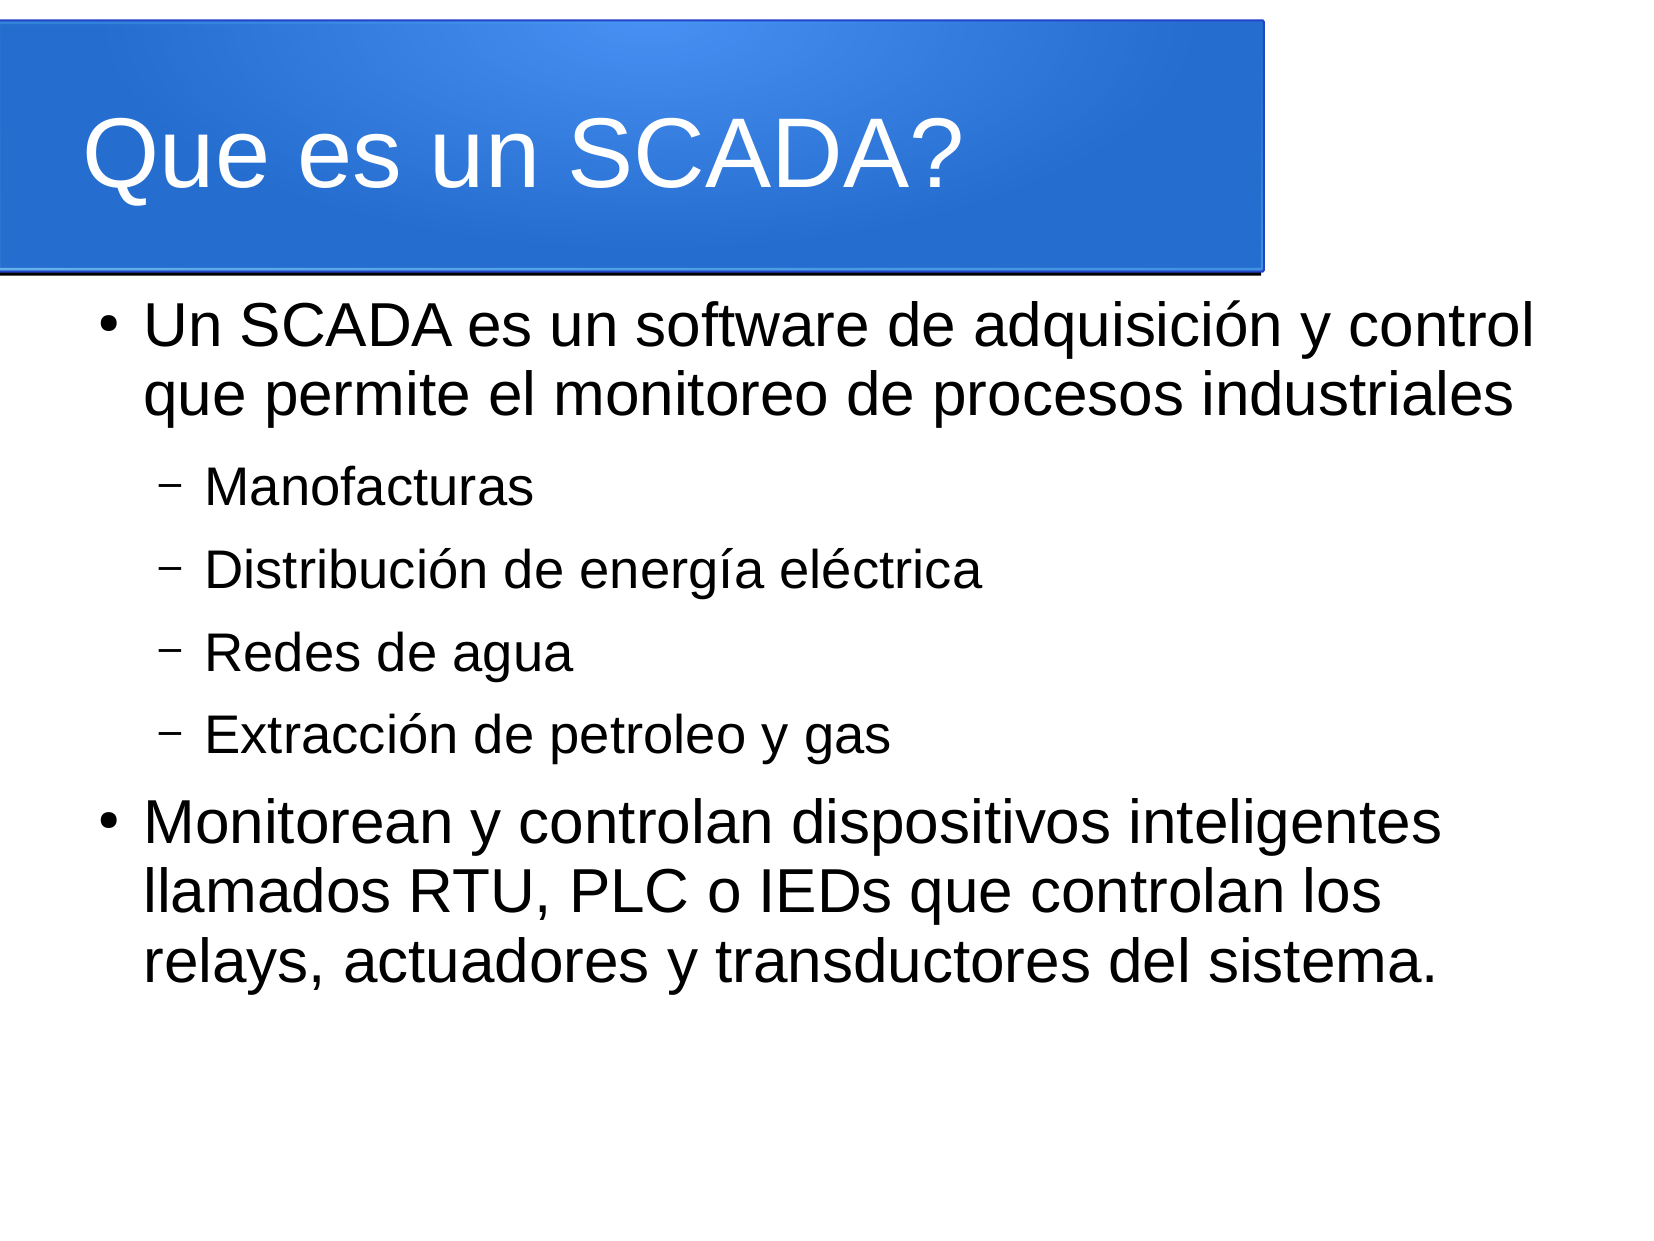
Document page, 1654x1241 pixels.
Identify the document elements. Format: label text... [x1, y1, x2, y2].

list Un SCADA es un software de adquisición y control que permite el monitoreo de procesos industriales Manofacturas Distribución de energía eléctrica Redes de agua Extracción de petroleo y gas Monitorean y controlan dispositivos inteligentes llamados RTU, PLC o IEDs que controlan los relays, actuadores y transductores del sistema. [82, 290, 1538, 1010]
title Que es un SCADA? [82, 49, 1250, 257]
